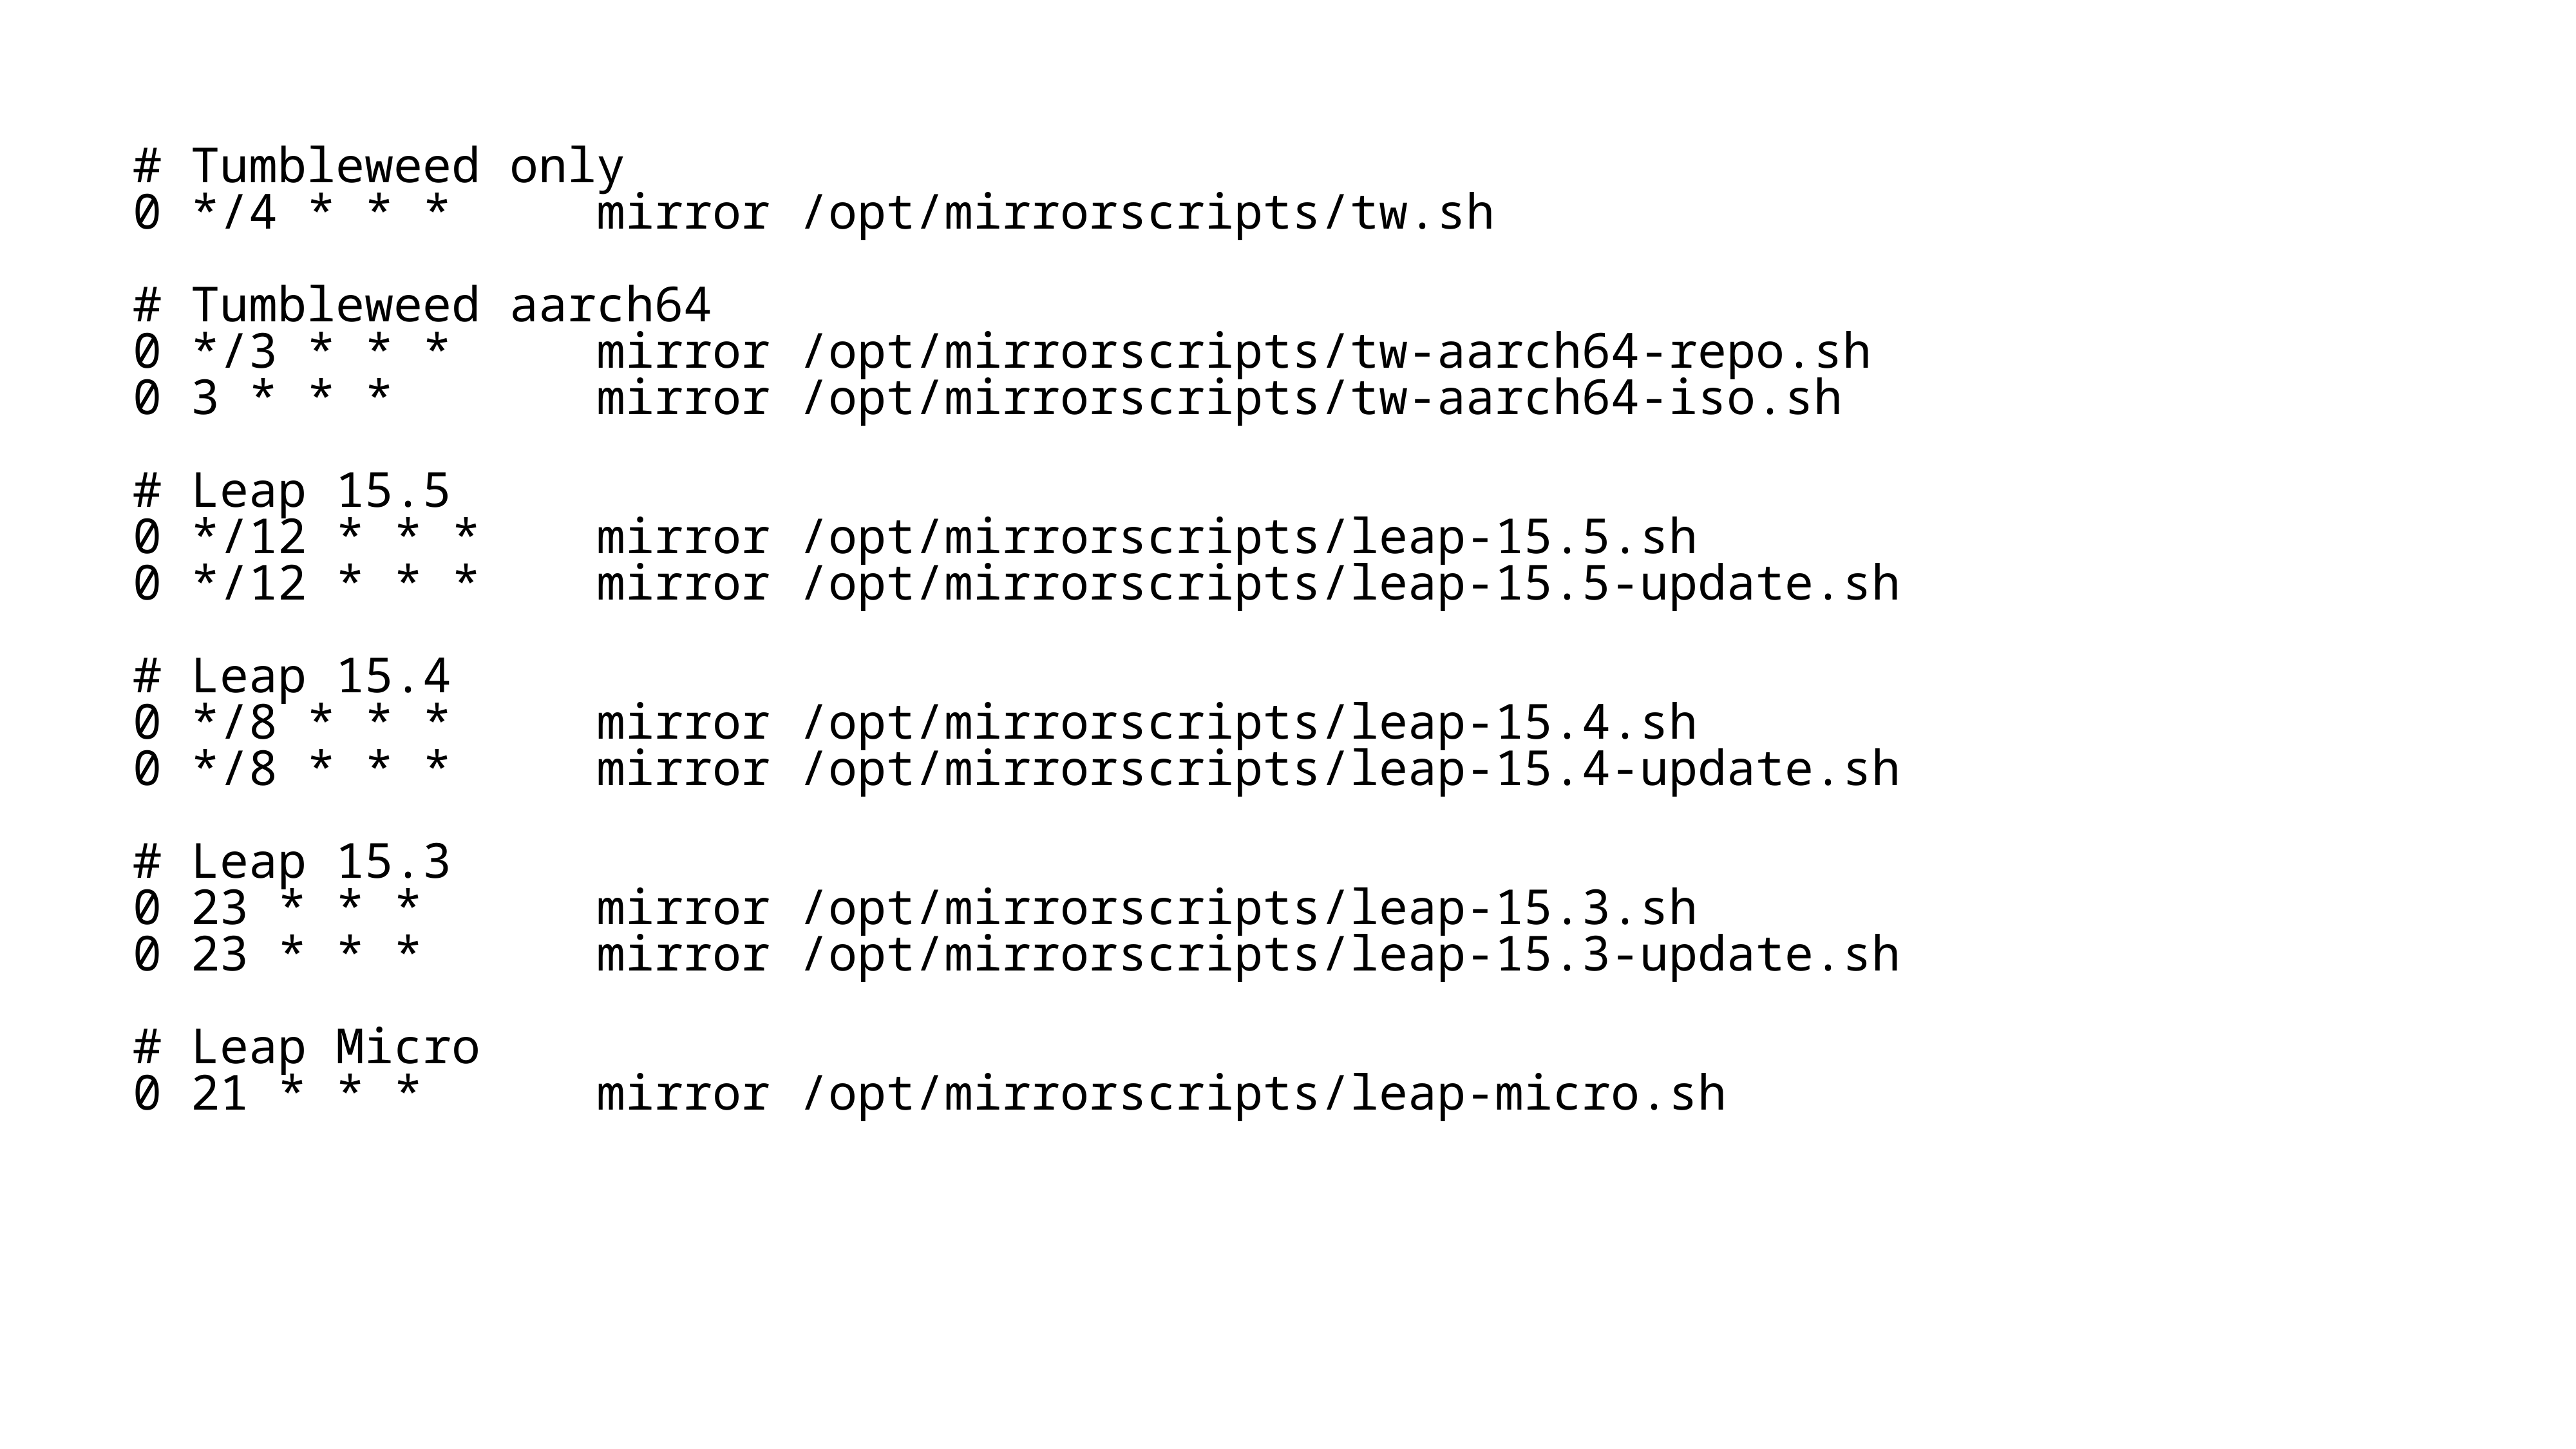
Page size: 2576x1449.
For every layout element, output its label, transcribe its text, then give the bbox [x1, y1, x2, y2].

list # Tumbleweed only 0 */4 * * * mirror /opt/mirrorscripts/tw.sh # Tumbleweed aarch64 0 */3 * * * mirror /opt/mirrorscripts/tw-aarch64-repo.sh 0 3 * * * mirror /opt/mirrorscripts/tw-aarch64-iso.sh # Leap 15.5 0 */12 * * * mirror /opt/mirrorscripts/leap-15.5.sh 0 */12 * * * mirror /opt/mirrorscripts/leap-15.5-update.sh # Leap 15.4 0 */8 * * * mirror /opt/mirrorscripts/leap-15.4.sh 0 */8 * * * mirror /opt/mirrorscripts/leap-15.4-update.sh # Leap 15.3 0 23 * * * mirror /opt/mirrorscripts/leap-15.3.sh 0 23 * * * mirror /opt/mirrorscripts/leap-15.3-update.sh # Leap Micro 0 21 * * * mirror /opt/mirrorscripts/leap-micro.sh [127, 140, 2449, 1309]
